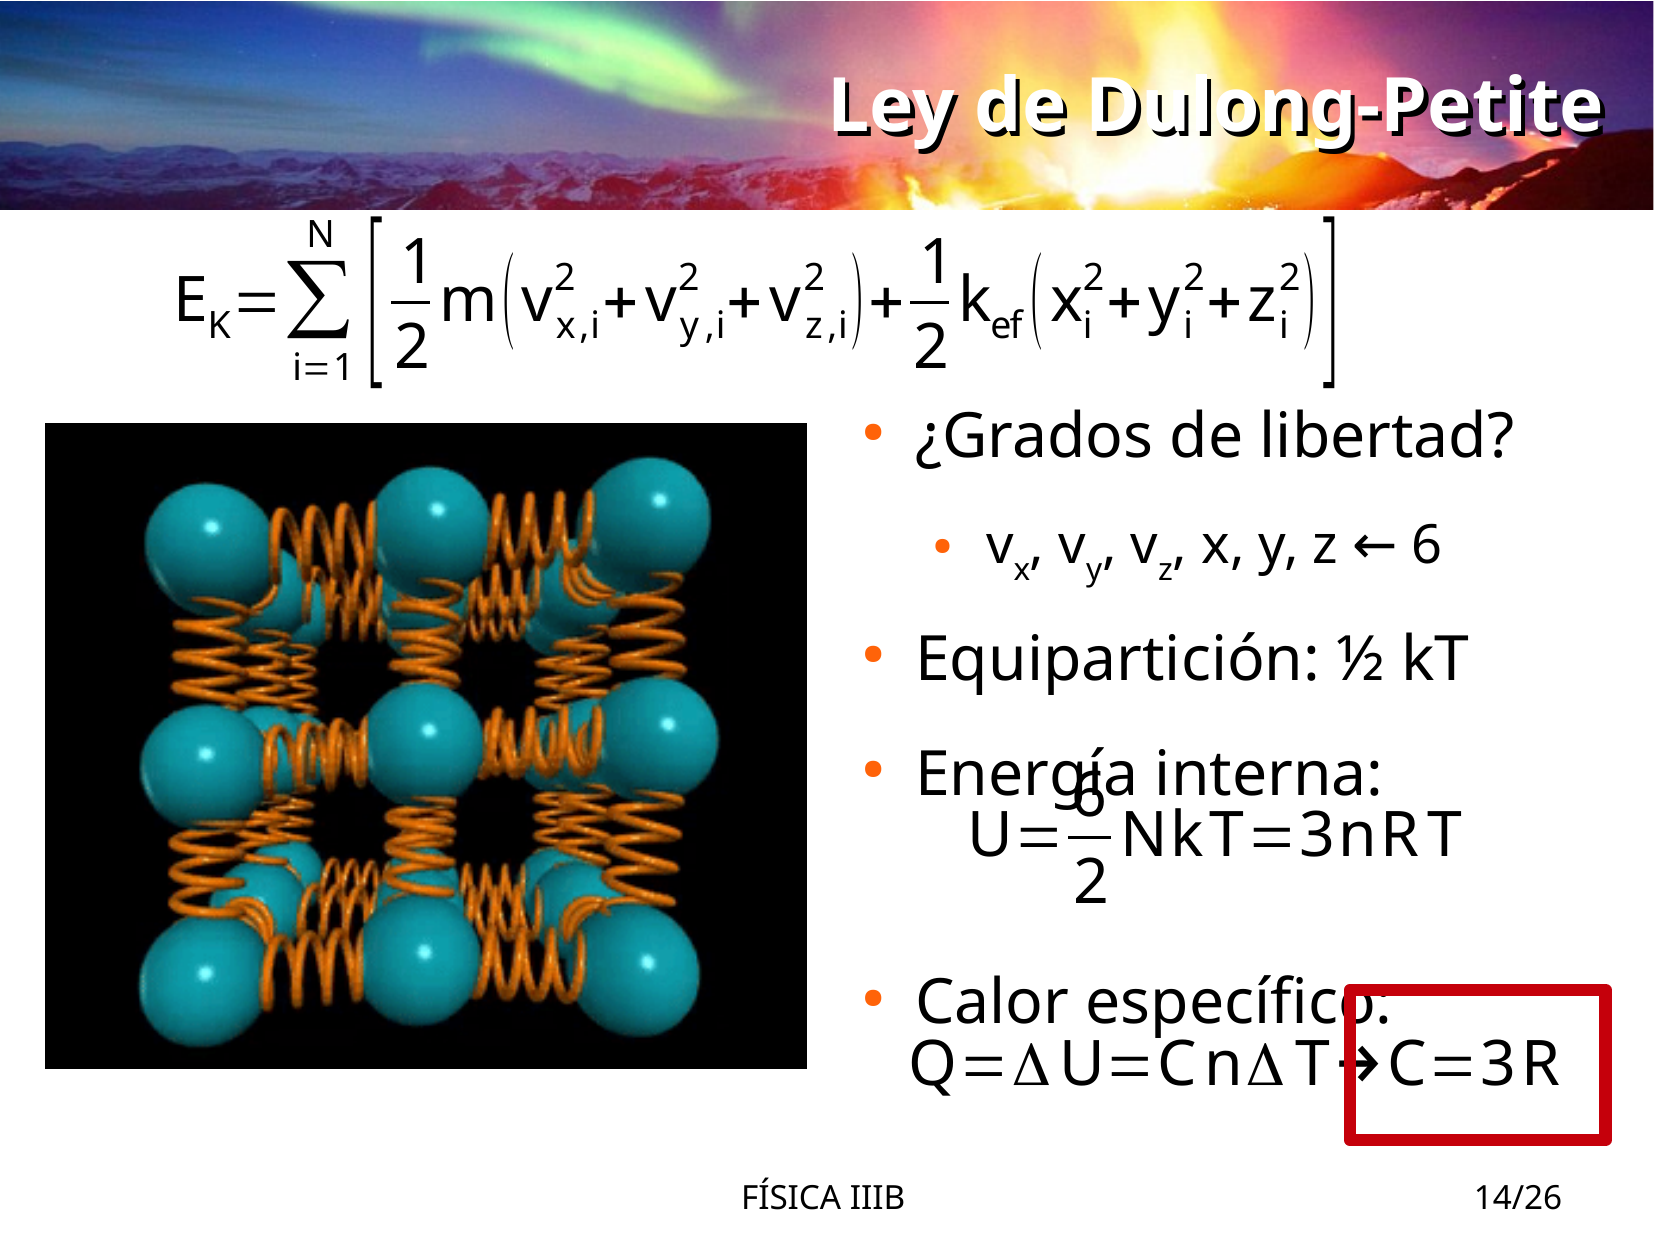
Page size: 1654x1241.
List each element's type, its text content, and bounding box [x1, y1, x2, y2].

chart [166, 211, 1345, 393]
chart [1356, 1025, 1567, 1102]
chart [961, 756, 1471, 919]
picture [0, 1, 1654, 210]
picture [45, 423, 807, 1069]
list ¿Grados de libertad? vx, vy, vz, x, y, z ← 6 Equipartición: ½ kT Energía interna: Calor específico: [844, 390, 1606, 1241]
title Ley de Dulong-Petite [45, 15, 1606, 191]
list ¿Grados de libertad? vx, vy, vz, x, y, z ← 6 Equipartición: ½ kT Energía interna: Calor específico: [1356, 996, 1599, 1134]
chart [902, 1025, 1344, 1102]
